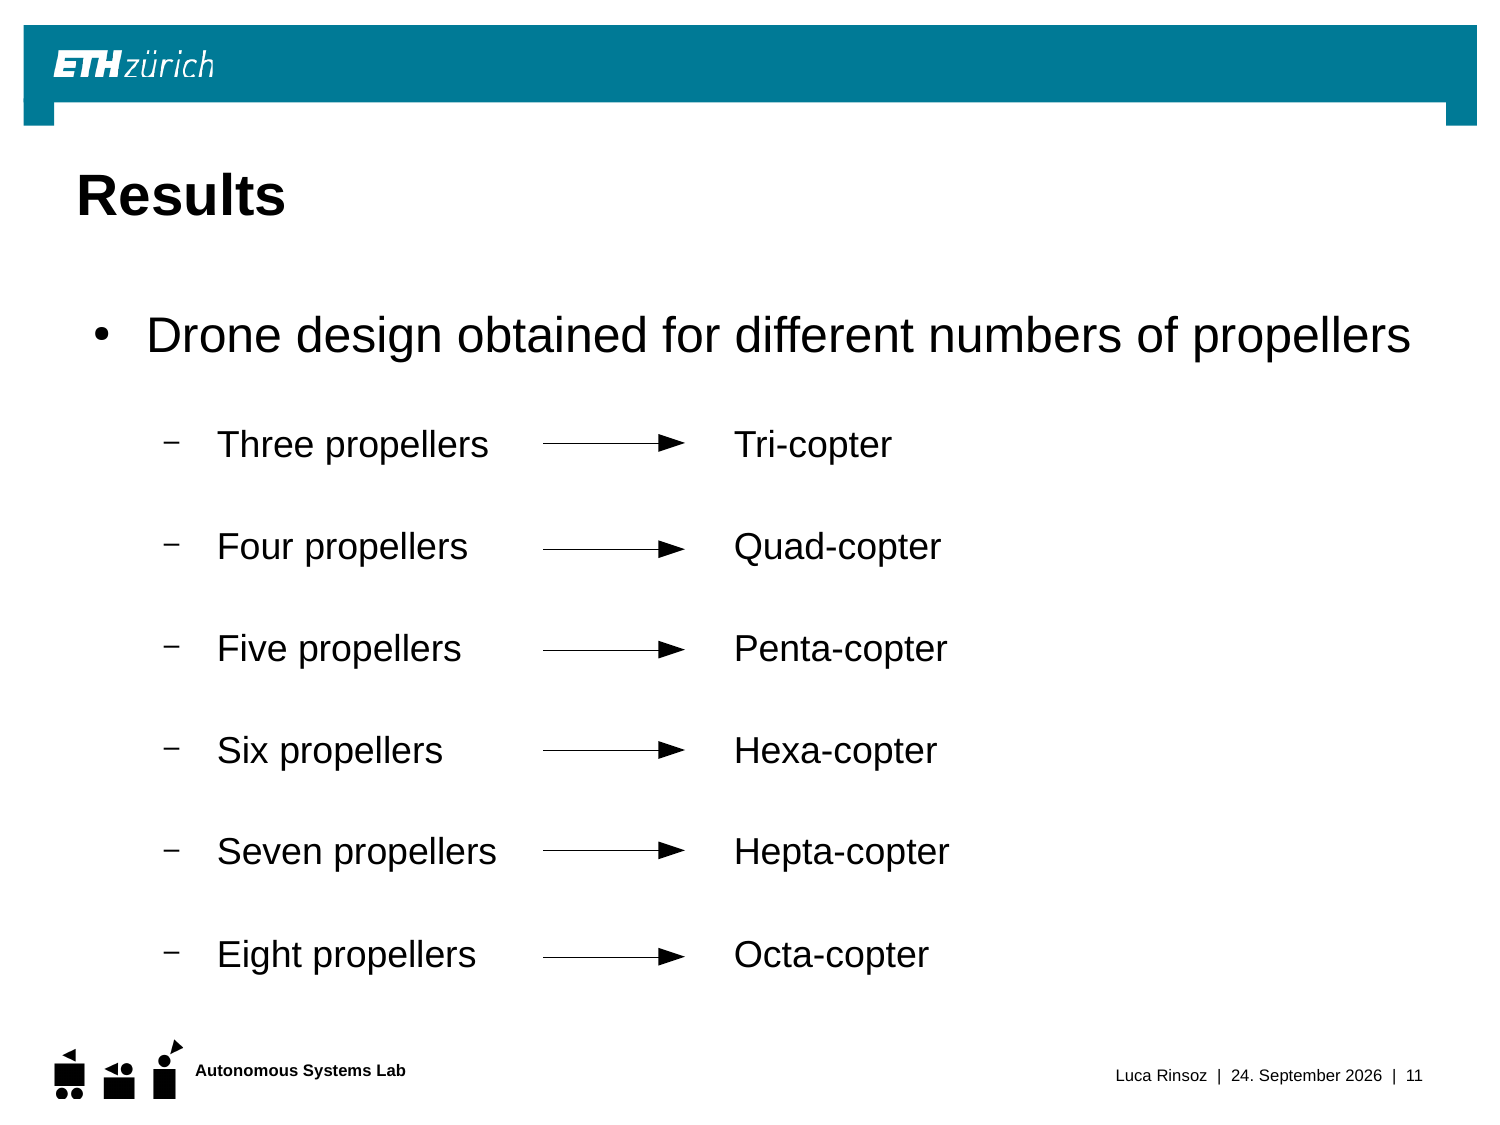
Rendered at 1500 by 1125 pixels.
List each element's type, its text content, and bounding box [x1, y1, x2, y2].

list Drone design obtained for different numbers of propellers Three propellers Tri-copter Four propellers Quad-copter Five propellers Penta-copter Six propellers Hexa-copter Seven propellers Hepta-copter Eight propellers Octa-copter [75, 307, 1426, 1054]
title Results [53, 101, 1447, 290]
